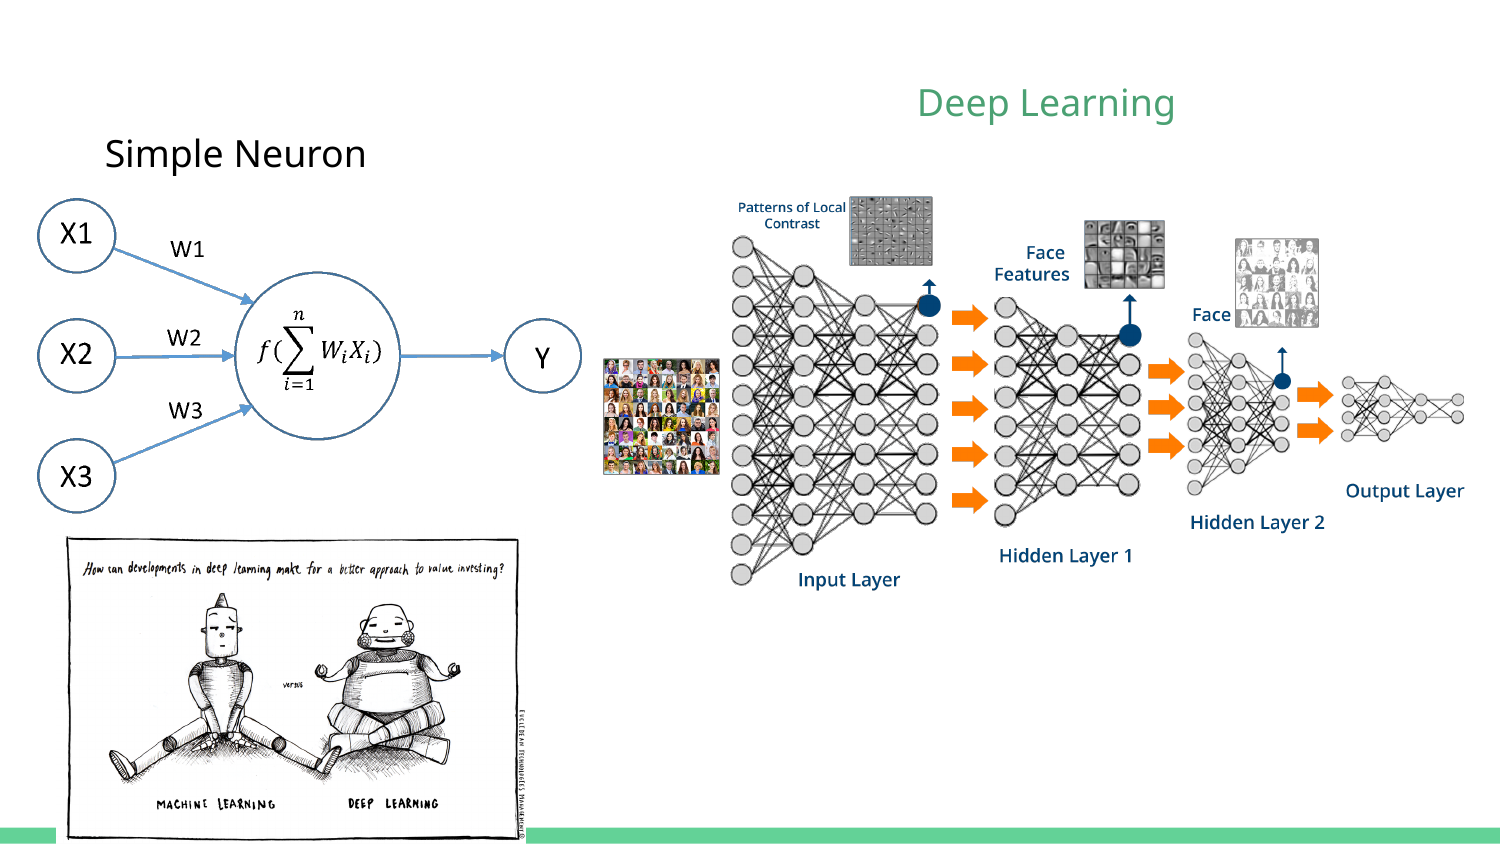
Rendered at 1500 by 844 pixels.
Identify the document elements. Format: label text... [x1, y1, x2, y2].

picture [37, 176, 1479, 637]
text_box Deep Learning [901, 38, 1200, 164]
picture [56, 528, 526, 844]
text_box Simple Neuron [89, 114, 618, 207]
